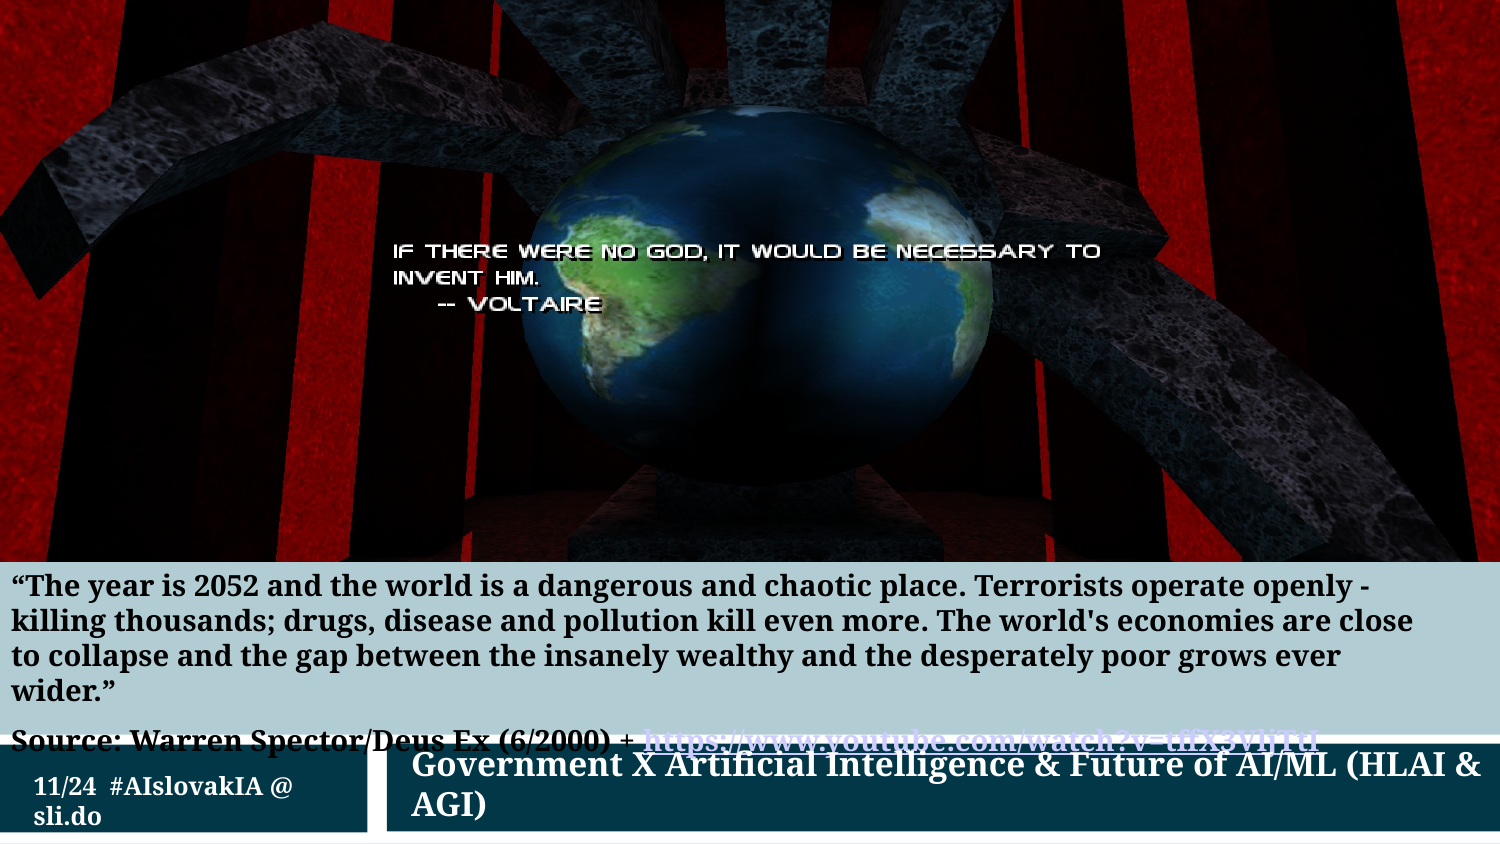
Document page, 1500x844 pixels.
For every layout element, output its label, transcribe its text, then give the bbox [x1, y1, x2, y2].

text_box 11/24 #AIslovakIA @ sli.do [22, 764, 362, 808]
text_box Government X Artificial Intelligence & Future of AI/ML (HLAI & AGI) [400, 740, 1500, 826]
text_box “The year is 2052 and the world is a dangerous and chaotic place. Terrorists operate openly - killing thousands; drugs, disease and pollution kill even more. The world's economies are close to collapse and the gap between the insanely wealthy and the desperately poor grows ever wider.” Source: Warren Spector/Deus Ex (6/2000) + https://www.youtube.com/watch?v=tffX3VljTtI [0, 561, 1459, 733]
picture [0, 0, 1500, 562]
